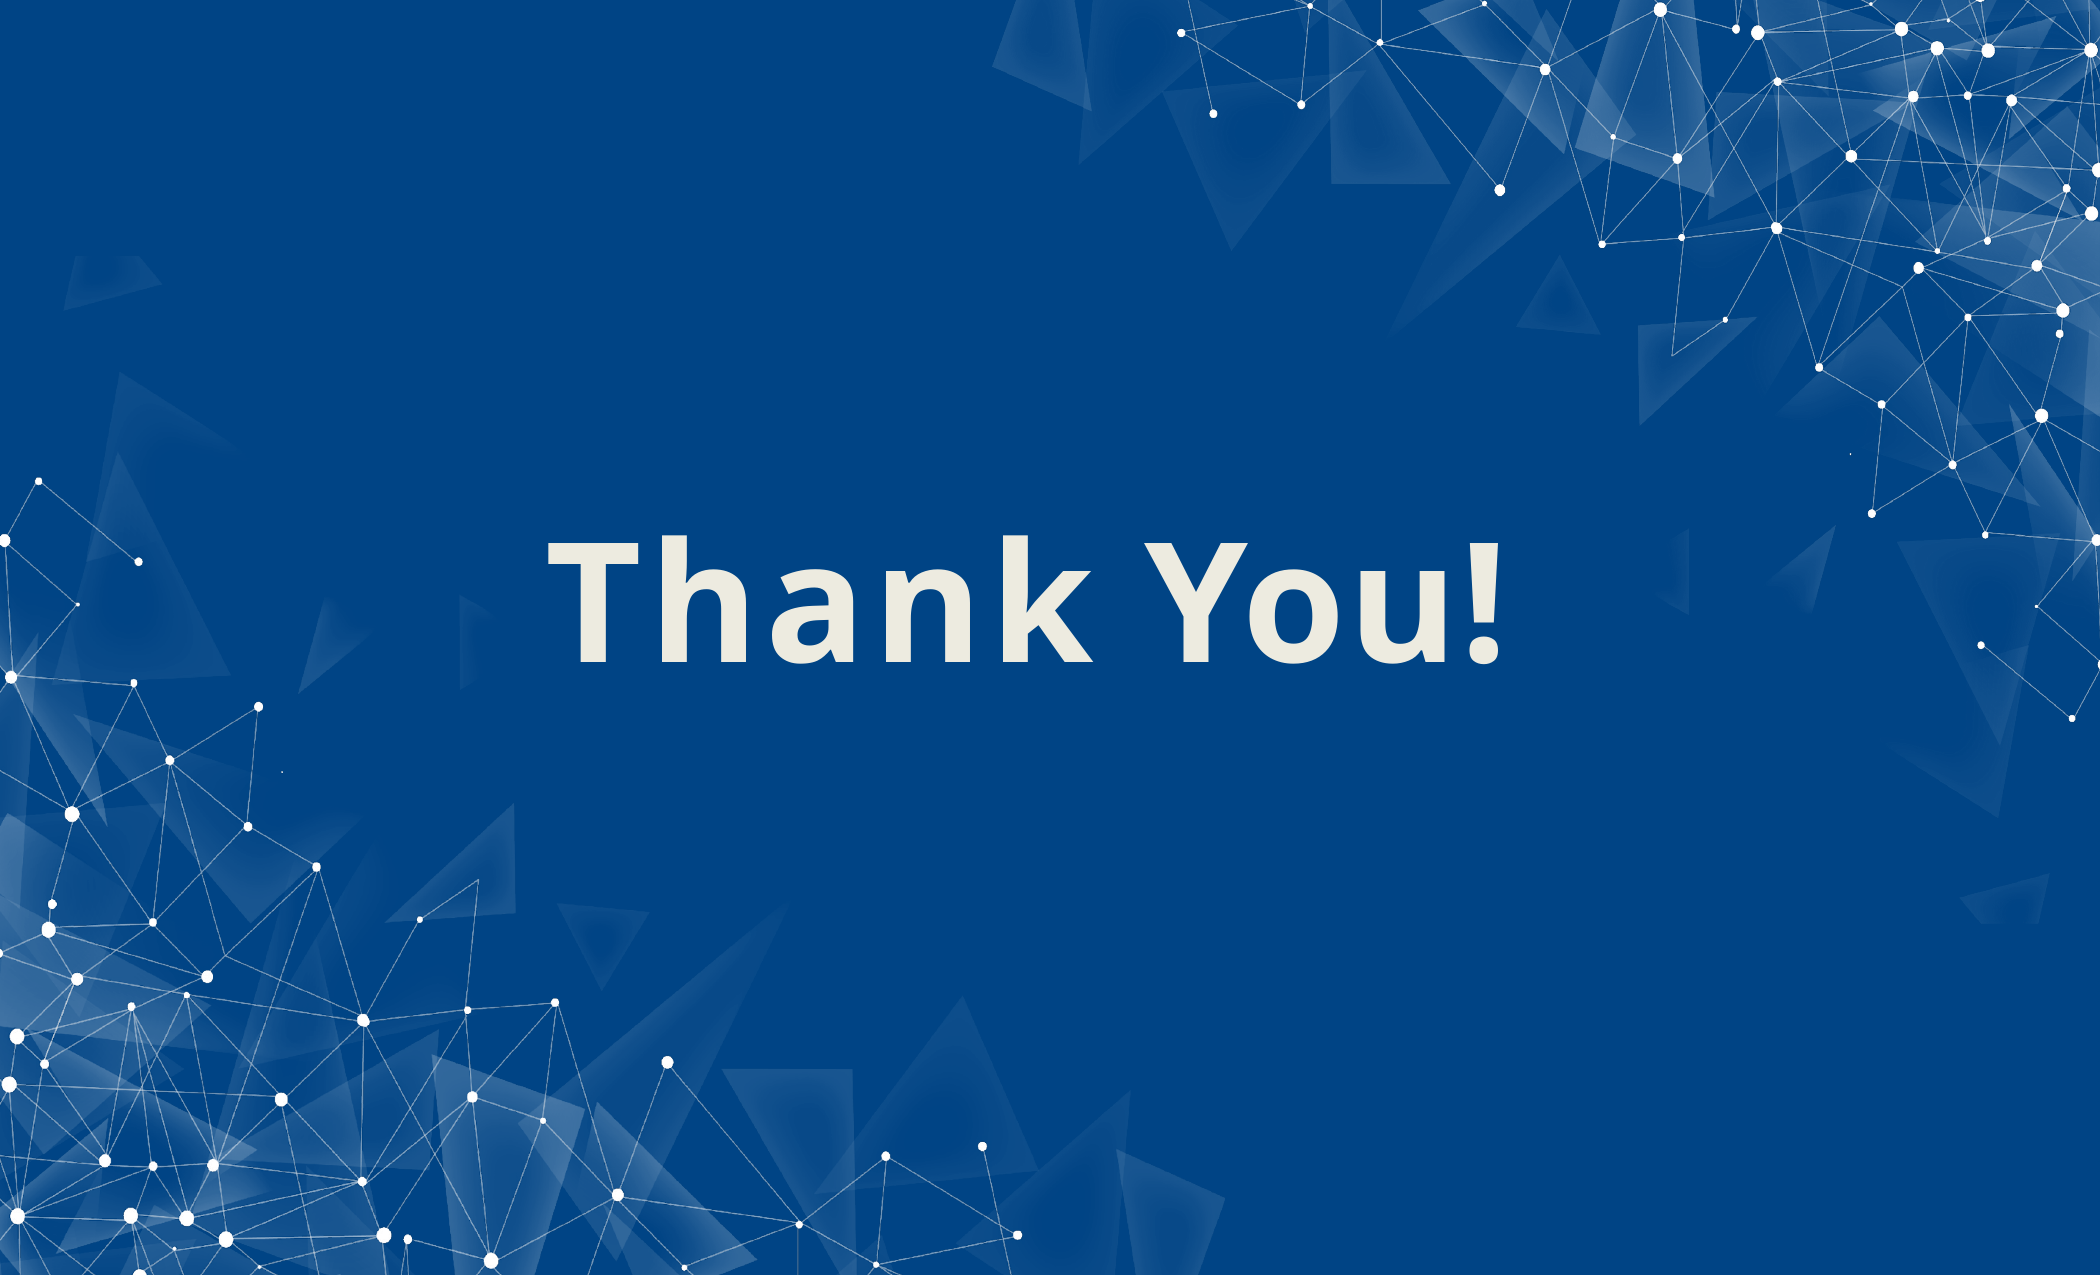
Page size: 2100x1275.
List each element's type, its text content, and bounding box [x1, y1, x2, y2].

title Thank You! [543, 493, 1831, 896]
picture [0, 0, 2100, 1275]
